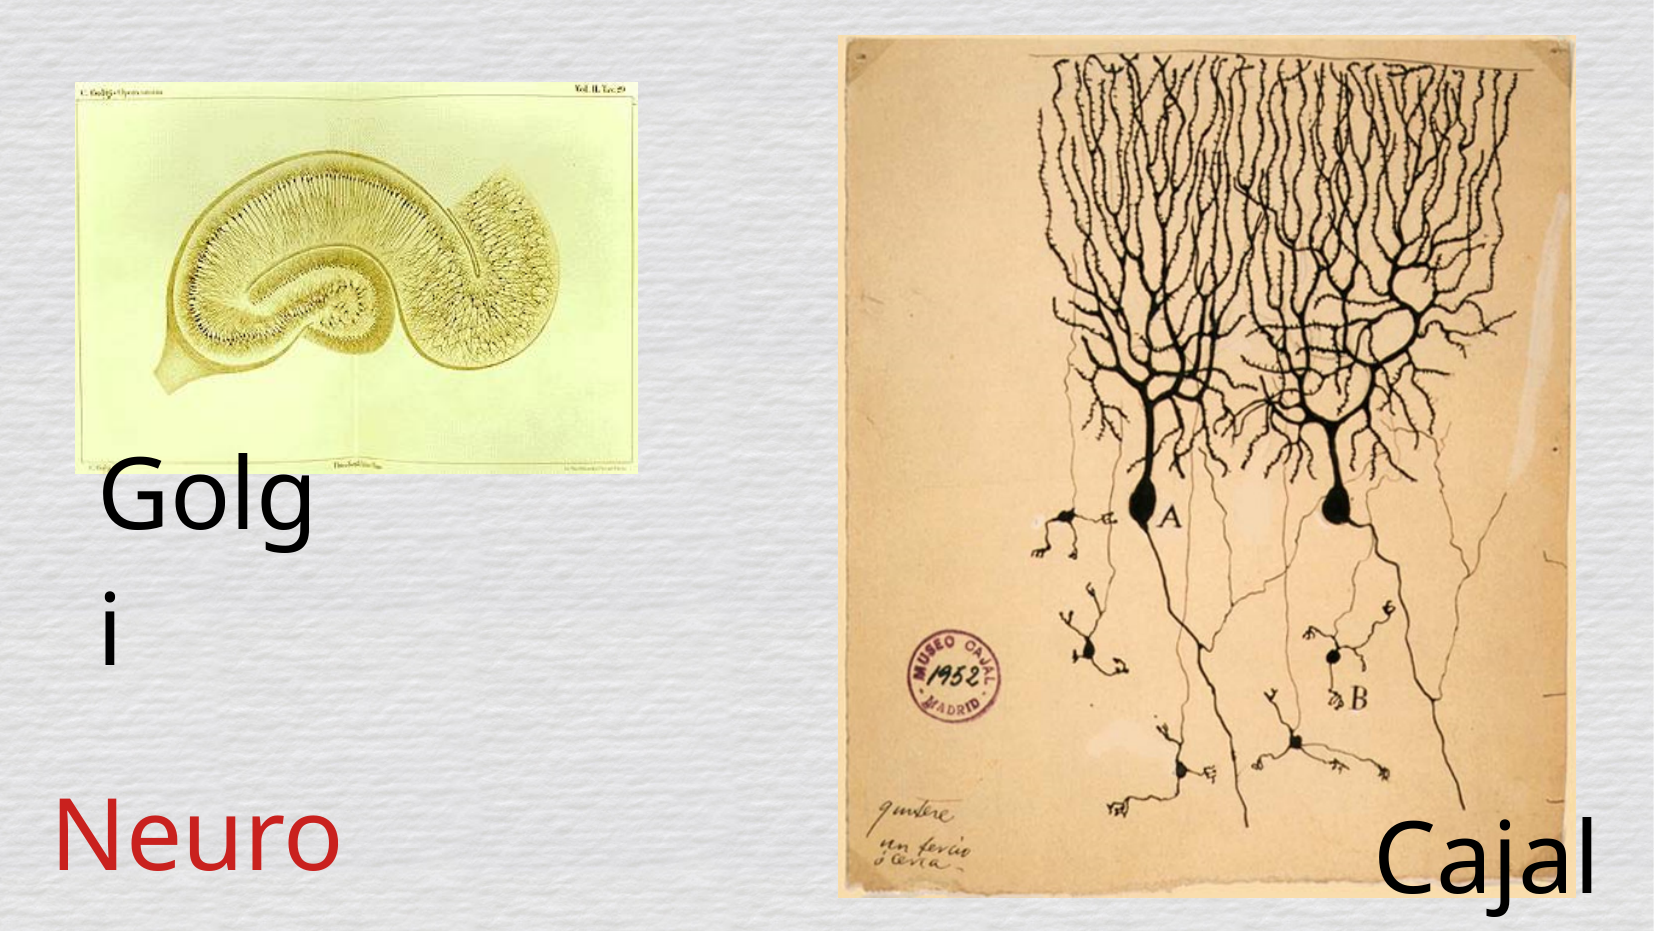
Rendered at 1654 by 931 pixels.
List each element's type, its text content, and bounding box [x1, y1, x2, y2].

text_box Golgi [82, 415, 343, 556]
text_box Cajal [1358, 779, 1619, 920]
text_box Neurons [35, 755, 402, 896]
picture [0, 0, 1654, 931]
